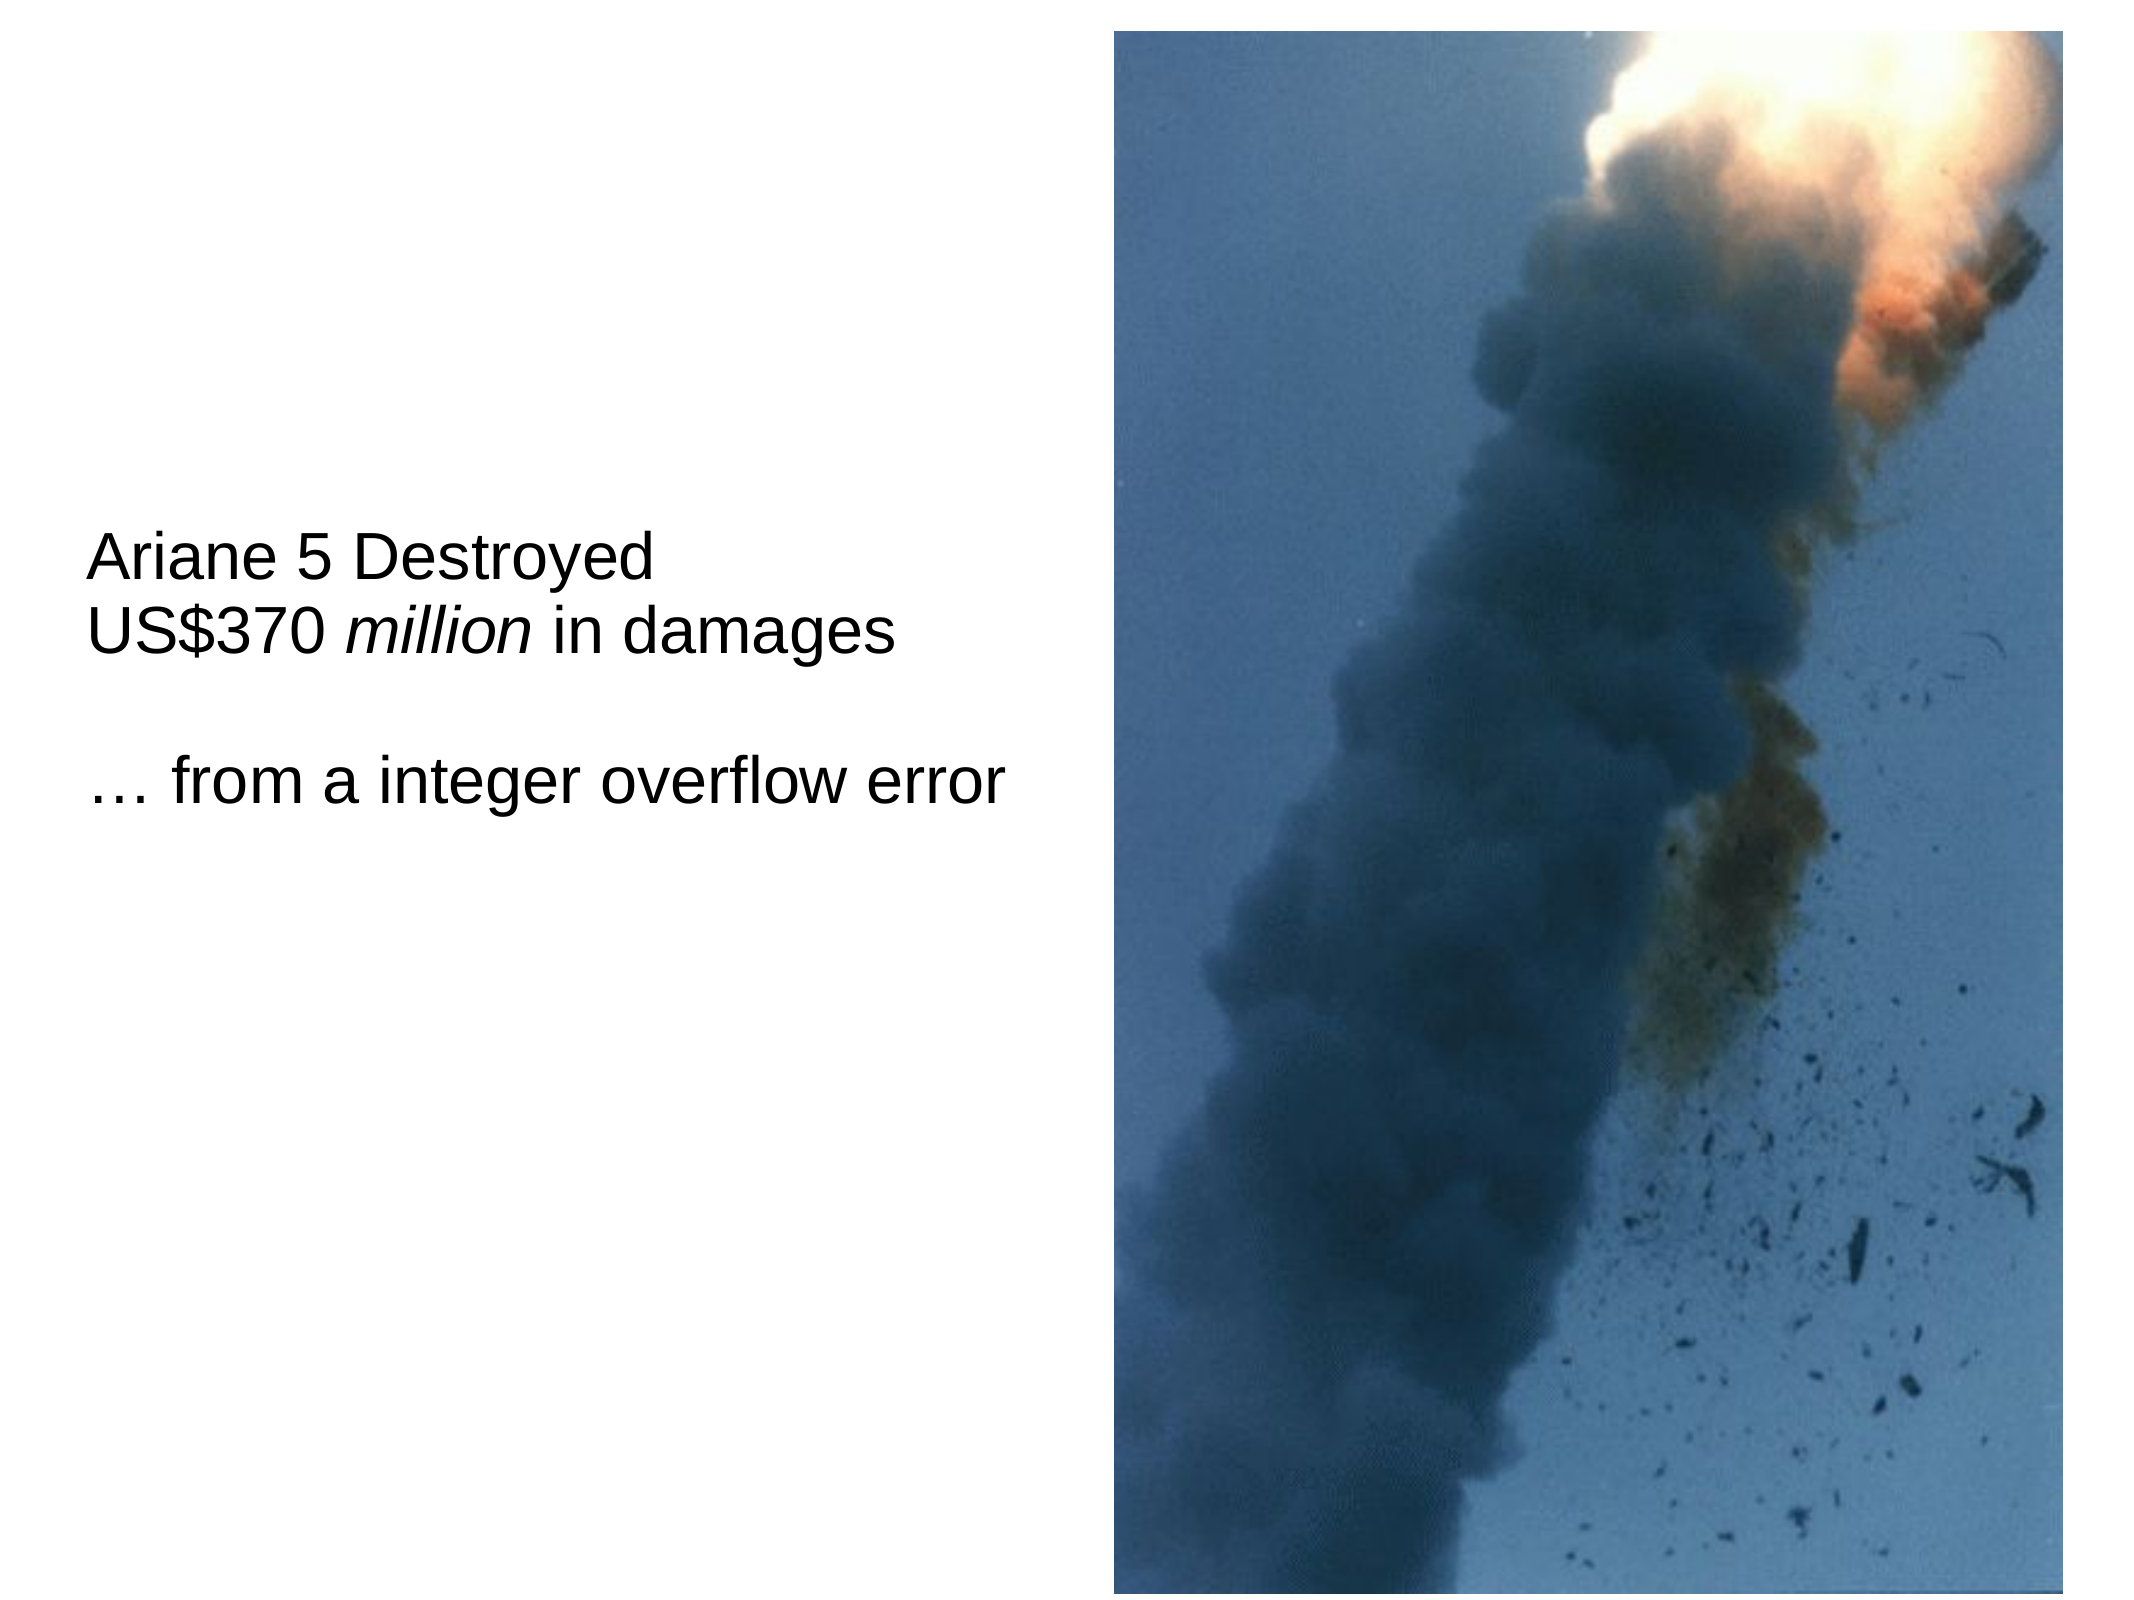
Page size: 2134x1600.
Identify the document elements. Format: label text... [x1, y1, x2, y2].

subtitle Ariane 5 Destroyed US$370 million in damages … from a integer overflow error [62, 364, 1126, 1421]
picture [1114, 31, 2063, 1594]
